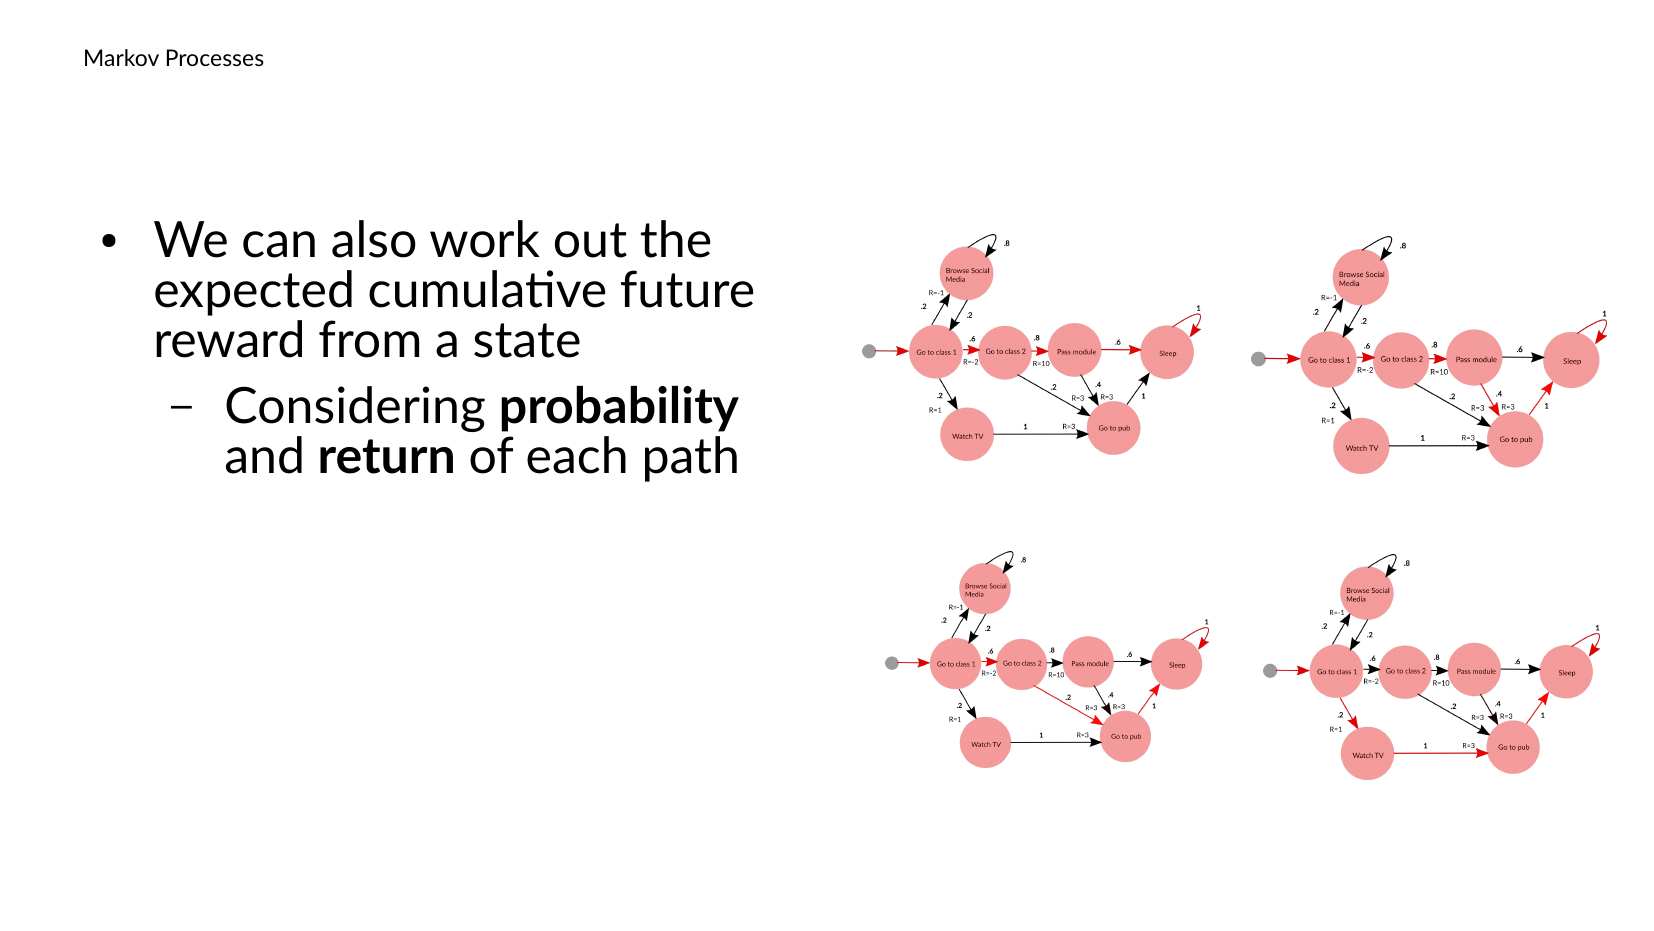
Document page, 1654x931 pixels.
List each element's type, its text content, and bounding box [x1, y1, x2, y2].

picture [885, 551, 1209, 768]
list We can also work out the expected cumulative future reward from a state Considering probability and return of each path [82, 217, 809, 839]
picture [862, 234, 1201, 461]
picture [1263, 554, 1600, 780]
title Markov Processes [83, 0, 1571, 119]
picture [1251, 236, 1607, 474]
